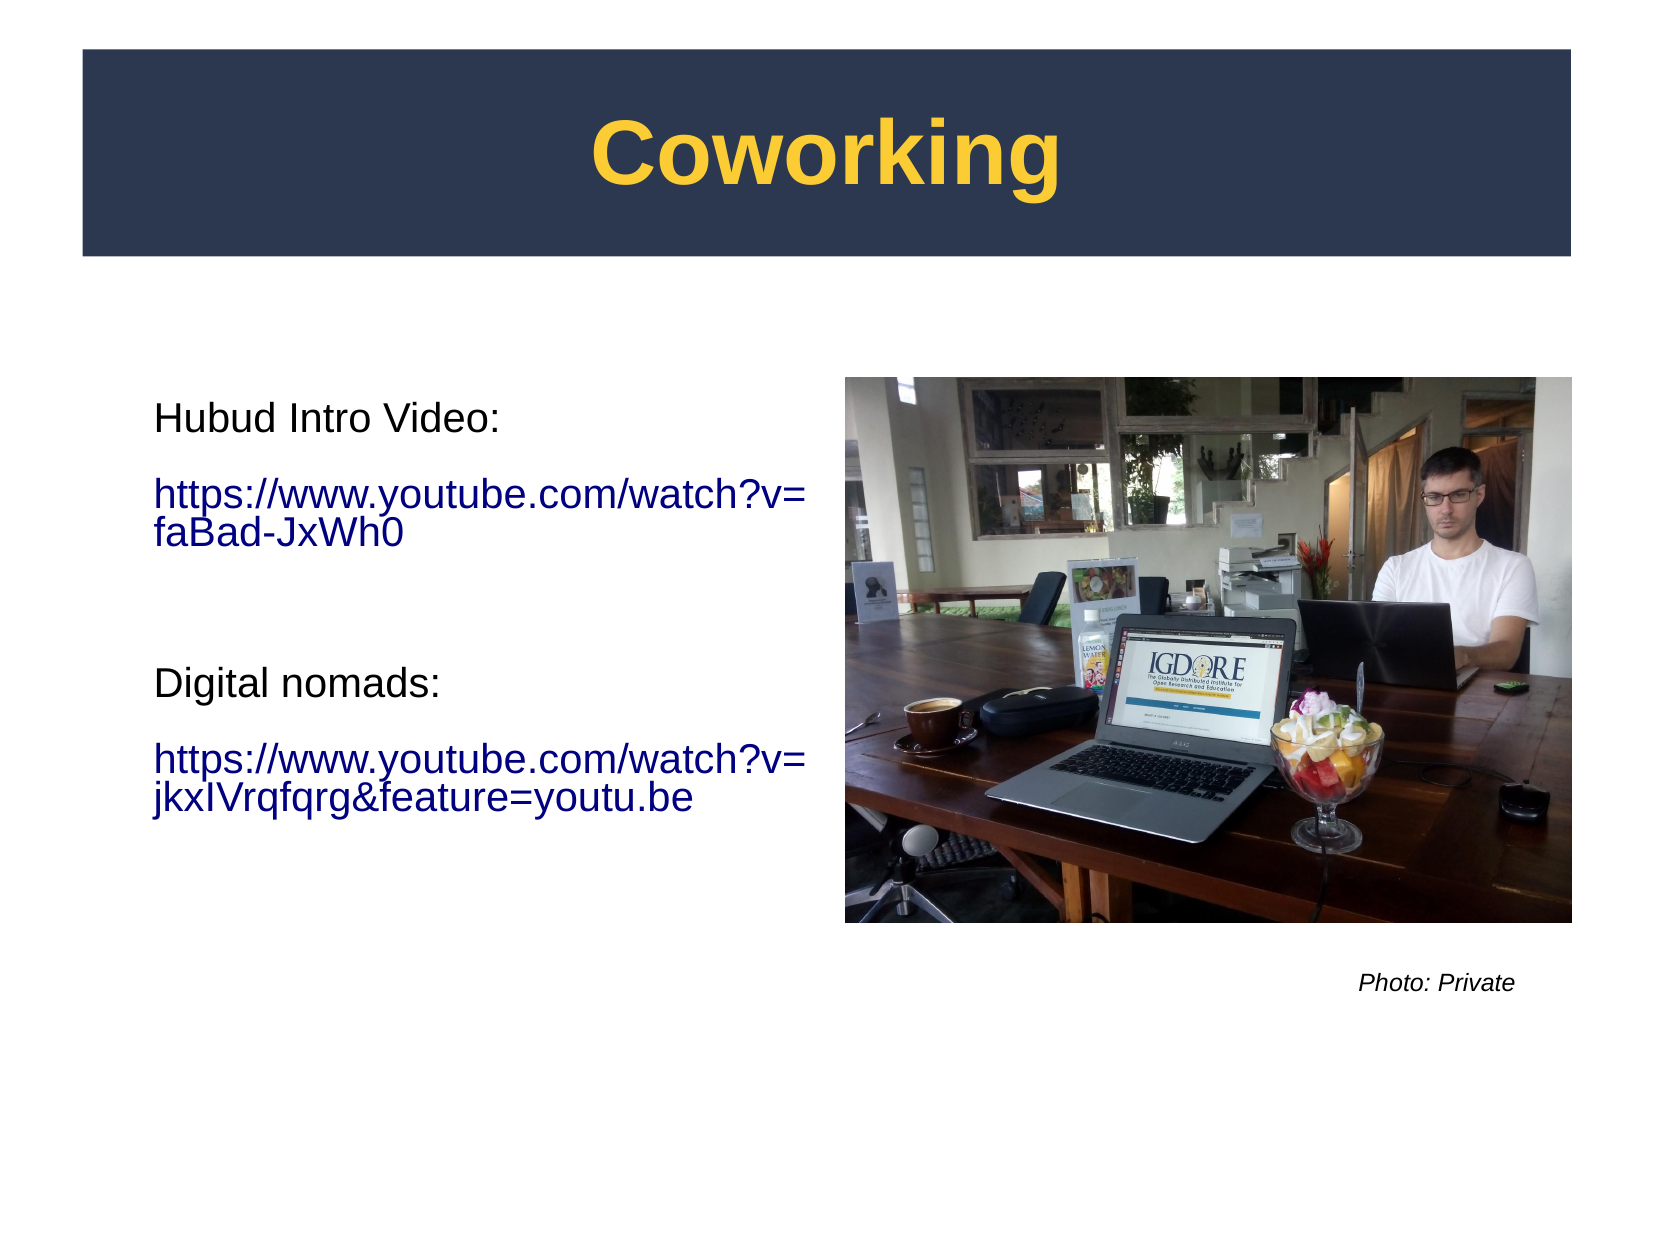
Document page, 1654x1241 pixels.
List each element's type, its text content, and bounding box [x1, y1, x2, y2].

text_box Photo: Private [1287, 968, 1559, 1012]
title Coworking [82, 49, 1571, 257]
picture [845, 377, 1572, 923]
list Hubud Intro Video: https://www.youtube.com/watch?v=faBad-JxWh0 Digital nomads: https://www.youtube.com/watch?v=jkxIVrqfqrg&feature=youtu.be [82, 290, 809, 1010]
